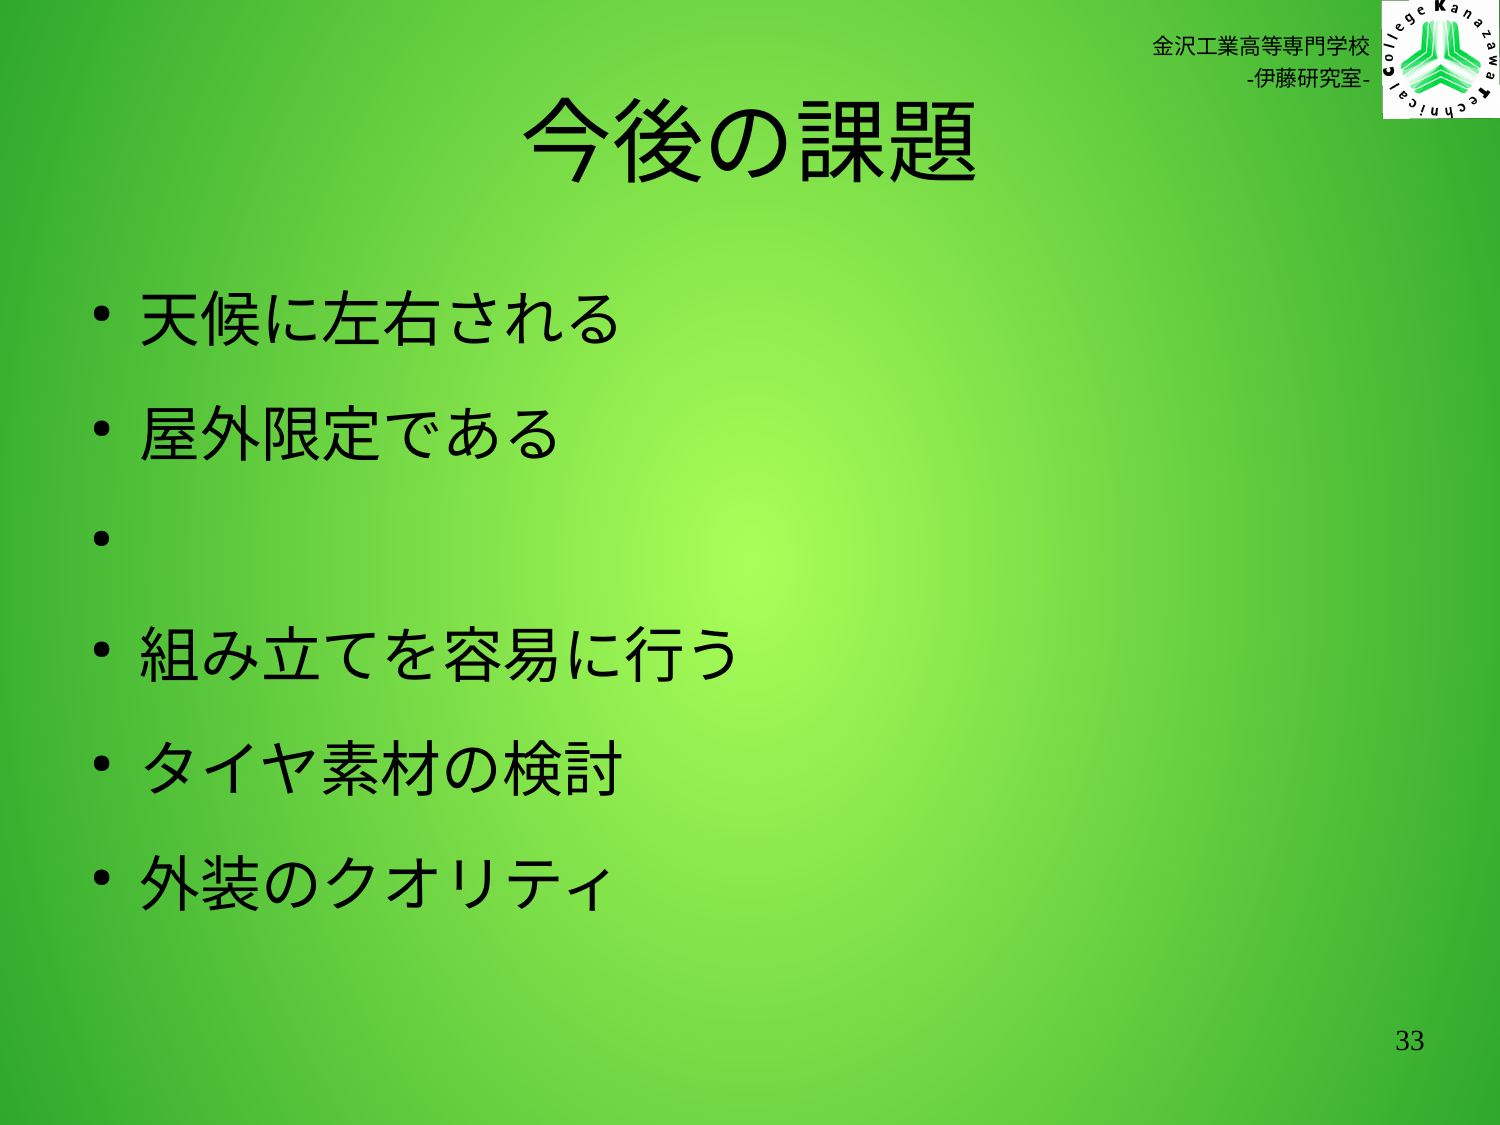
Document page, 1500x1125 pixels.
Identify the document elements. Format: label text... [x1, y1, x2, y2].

picture [1382, 0, 1500, 118]
title 今後の課題 [75, 42, 1426, 229]
list 天候に左右される 屋外限定である 組み立てを容易に行う タイヤ素材の検討 外装のクオリティ [75, 271, 1426, 924]
